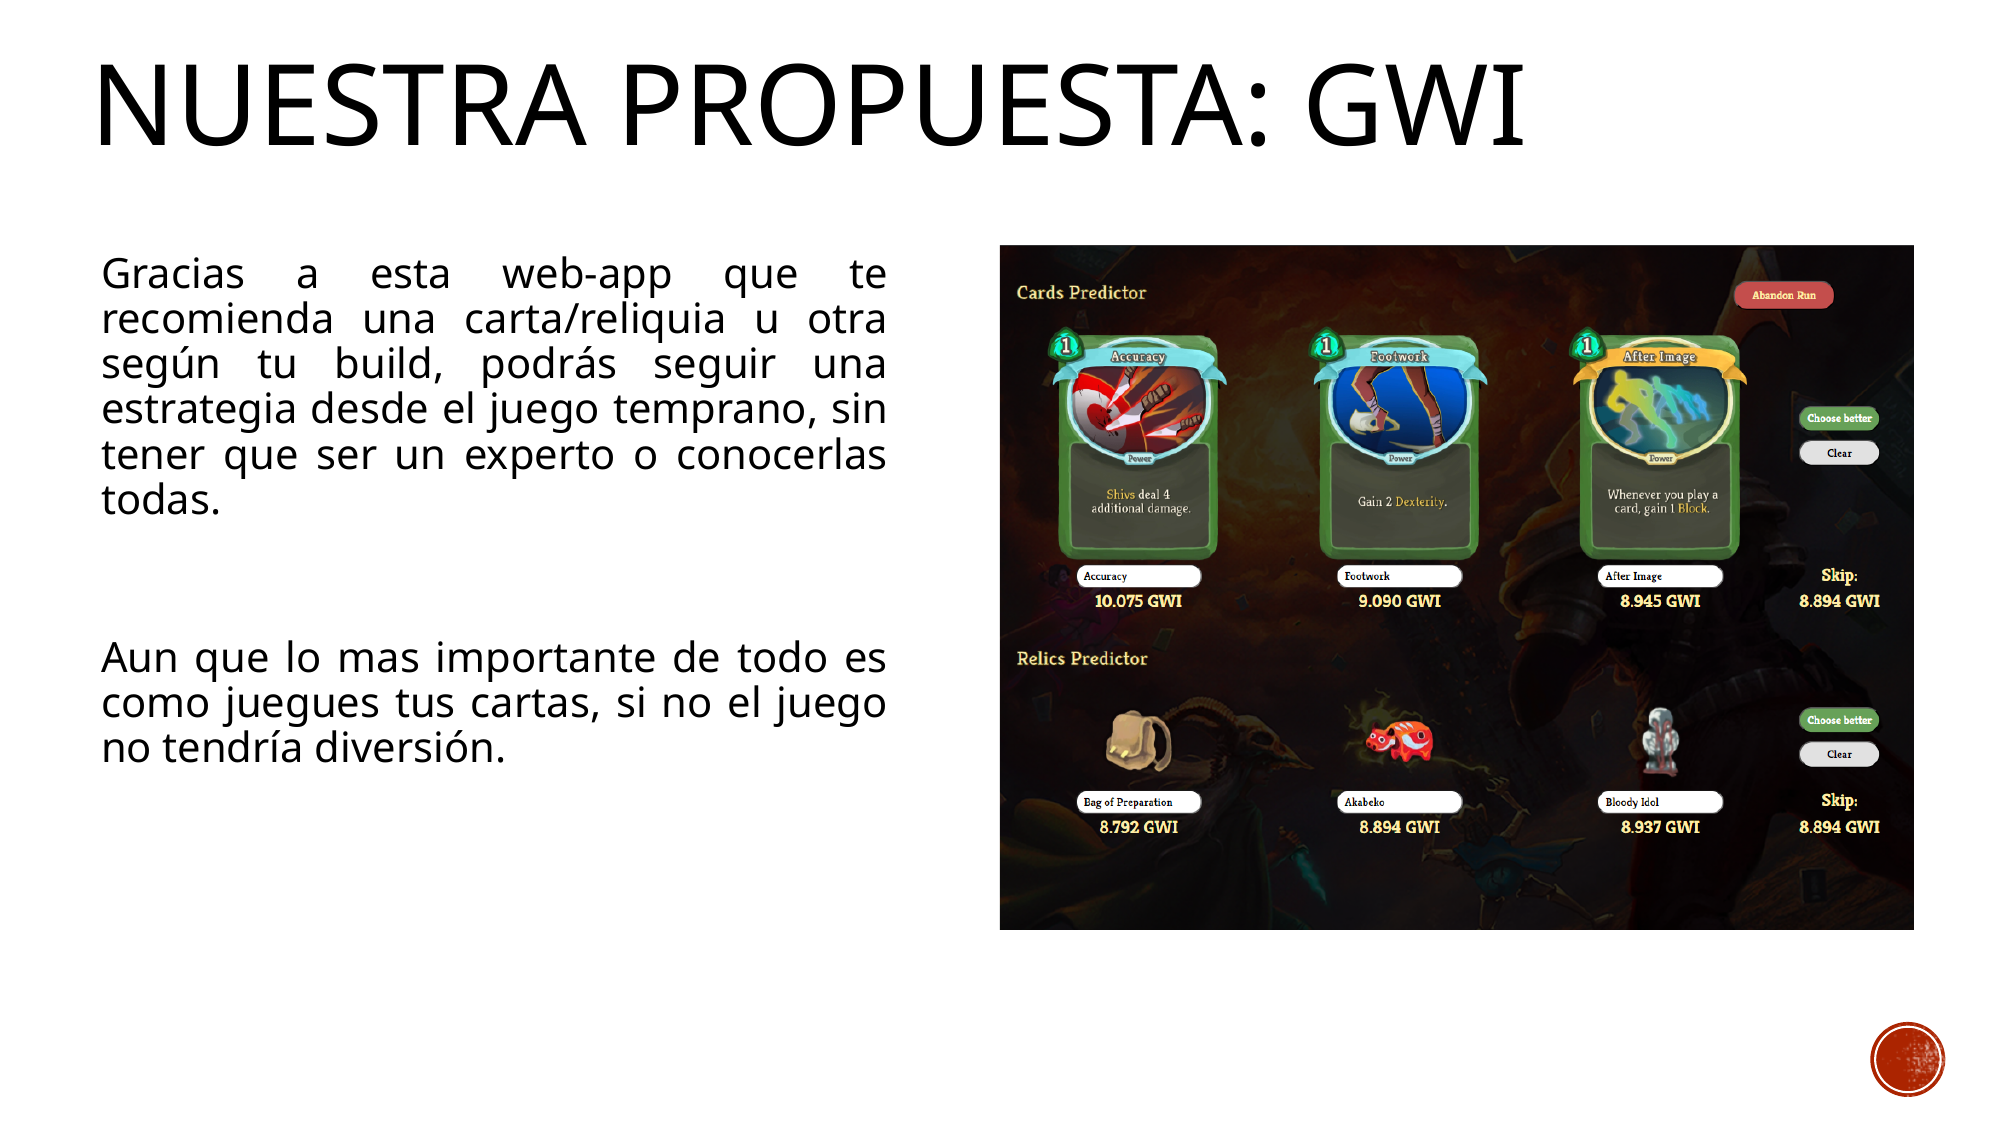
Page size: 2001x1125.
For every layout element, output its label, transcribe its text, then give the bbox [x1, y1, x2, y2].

title Nuestra propuesta: GWI [75, 0, 1801, 218]
list Gracias a esta web-app que te recomienda una carta/reliquia u otra según tu build, podrás seguir una estrategia desde el juego temprano, sin tener que ser un experto o conocerlas todas. Aun que lo mas importante de todo es como juegues tus cartas, si no el juego no tendría diversión. [86, 245, 912, 932]
picture [999, 245, 1914, 932]
